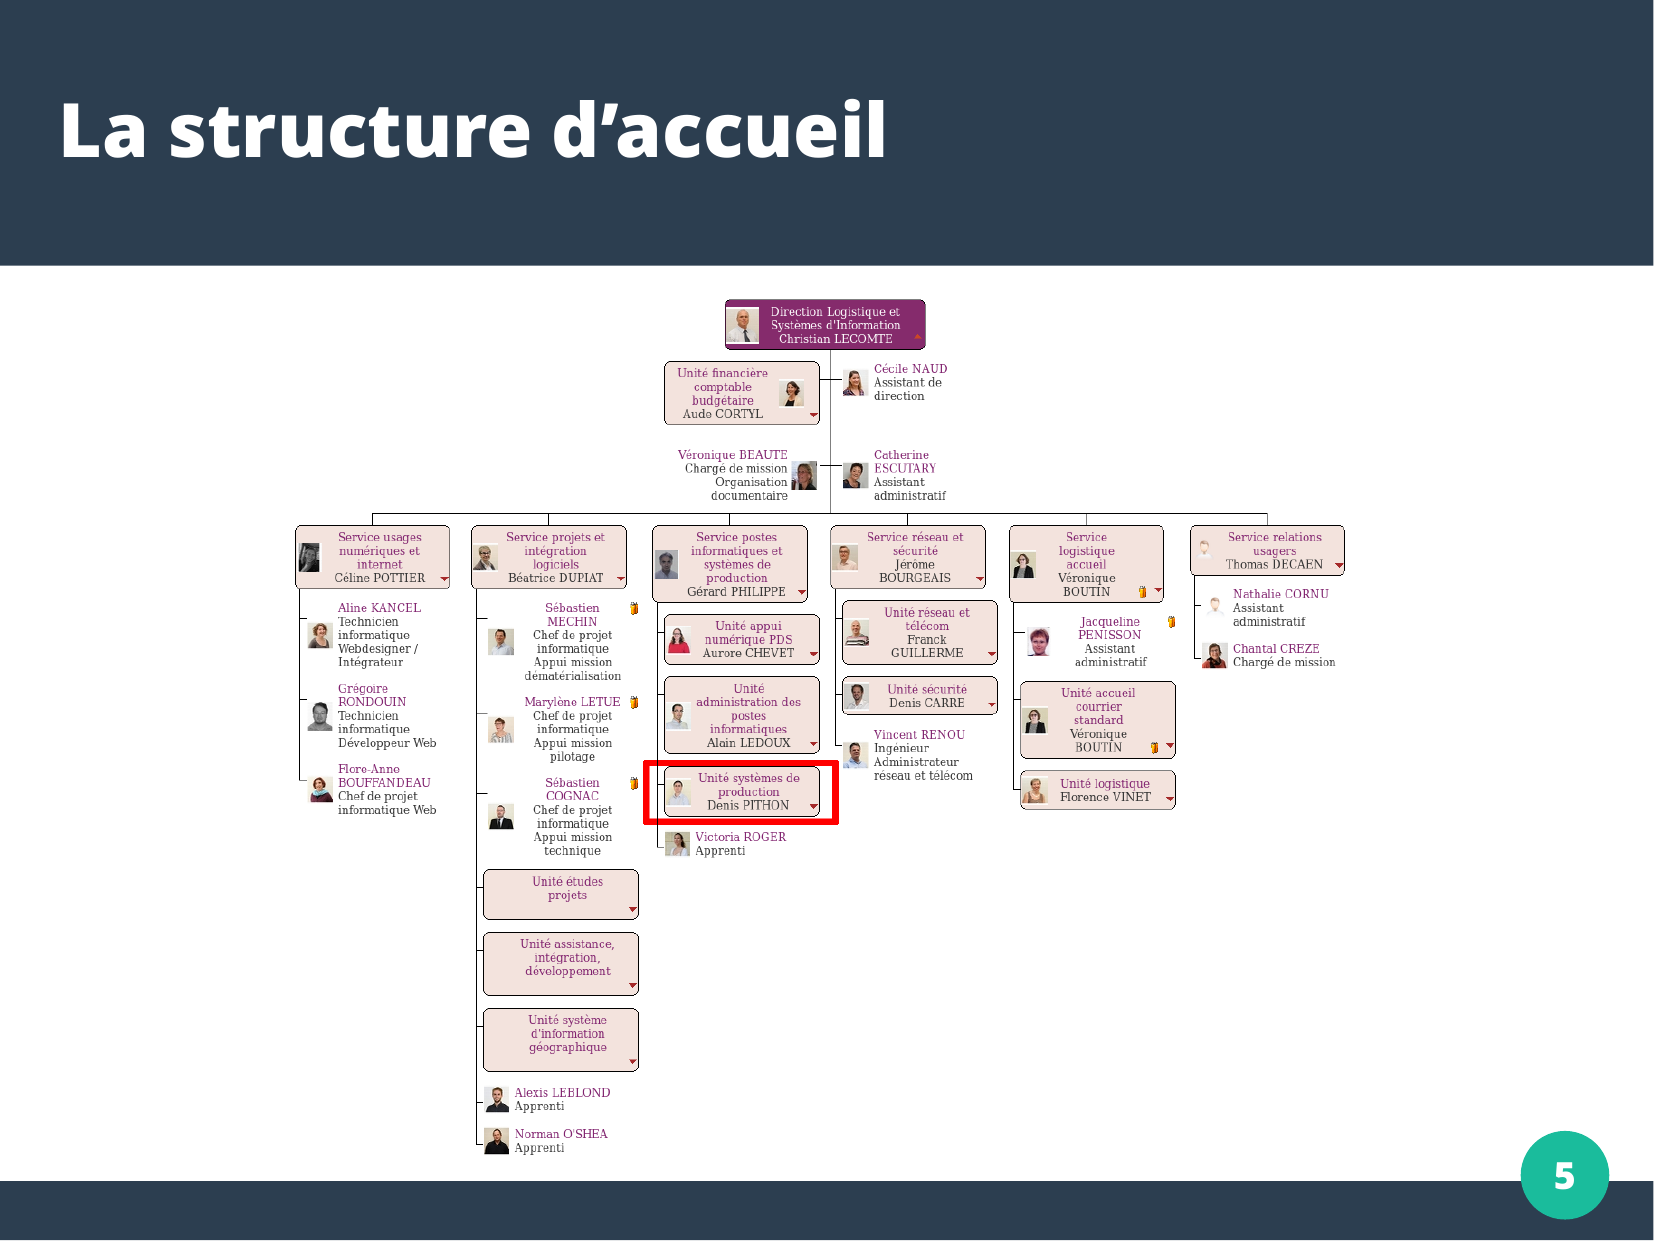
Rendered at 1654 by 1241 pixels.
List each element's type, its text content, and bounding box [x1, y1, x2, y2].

picture [212, 271, 1410, 1165]
title La structure d’accueil [59, 49, 1595, 207]
